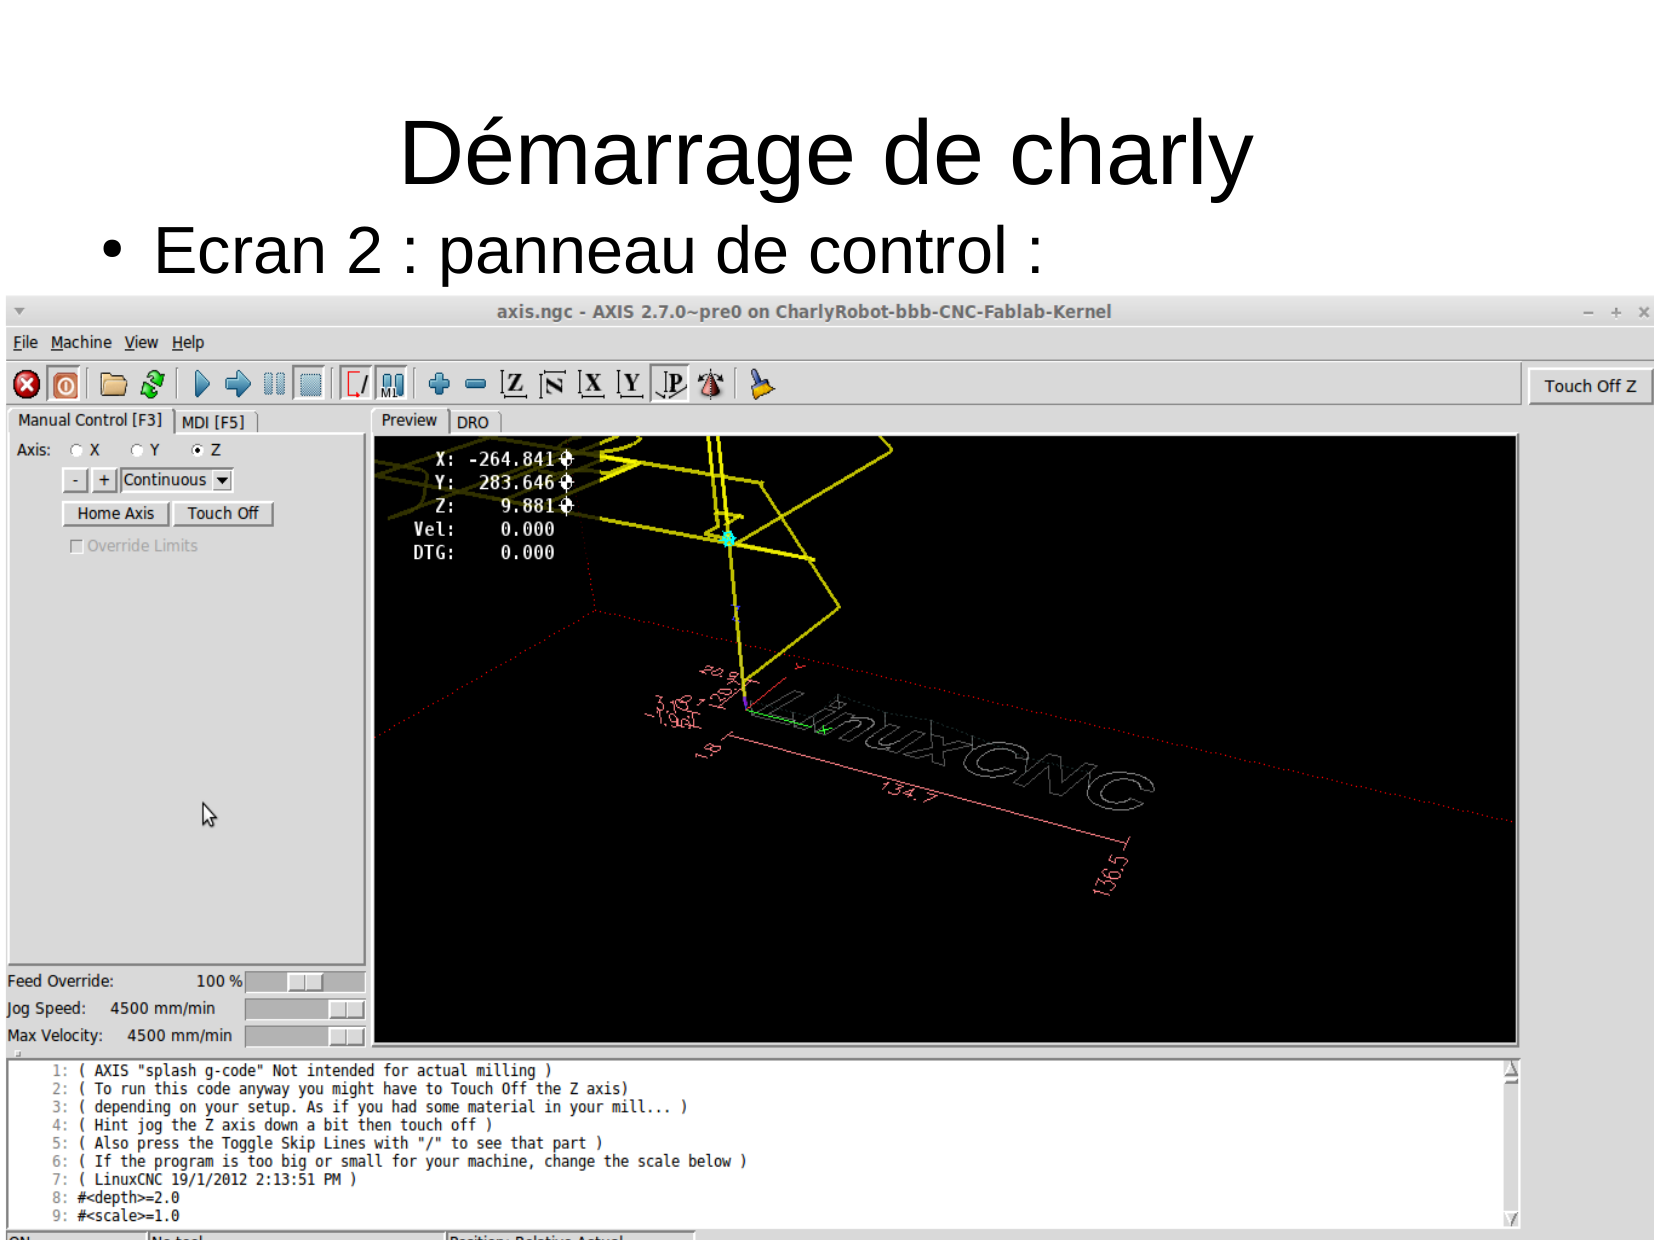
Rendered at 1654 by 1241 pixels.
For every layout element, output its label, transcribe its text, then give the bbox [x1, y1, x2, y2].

picture [5, 295, 1654, 1240]
title Démarrage de charly [82, 49, 1571, 212]
list Ecran 2 : panneau de control : [82, 212, 1571, 295]
